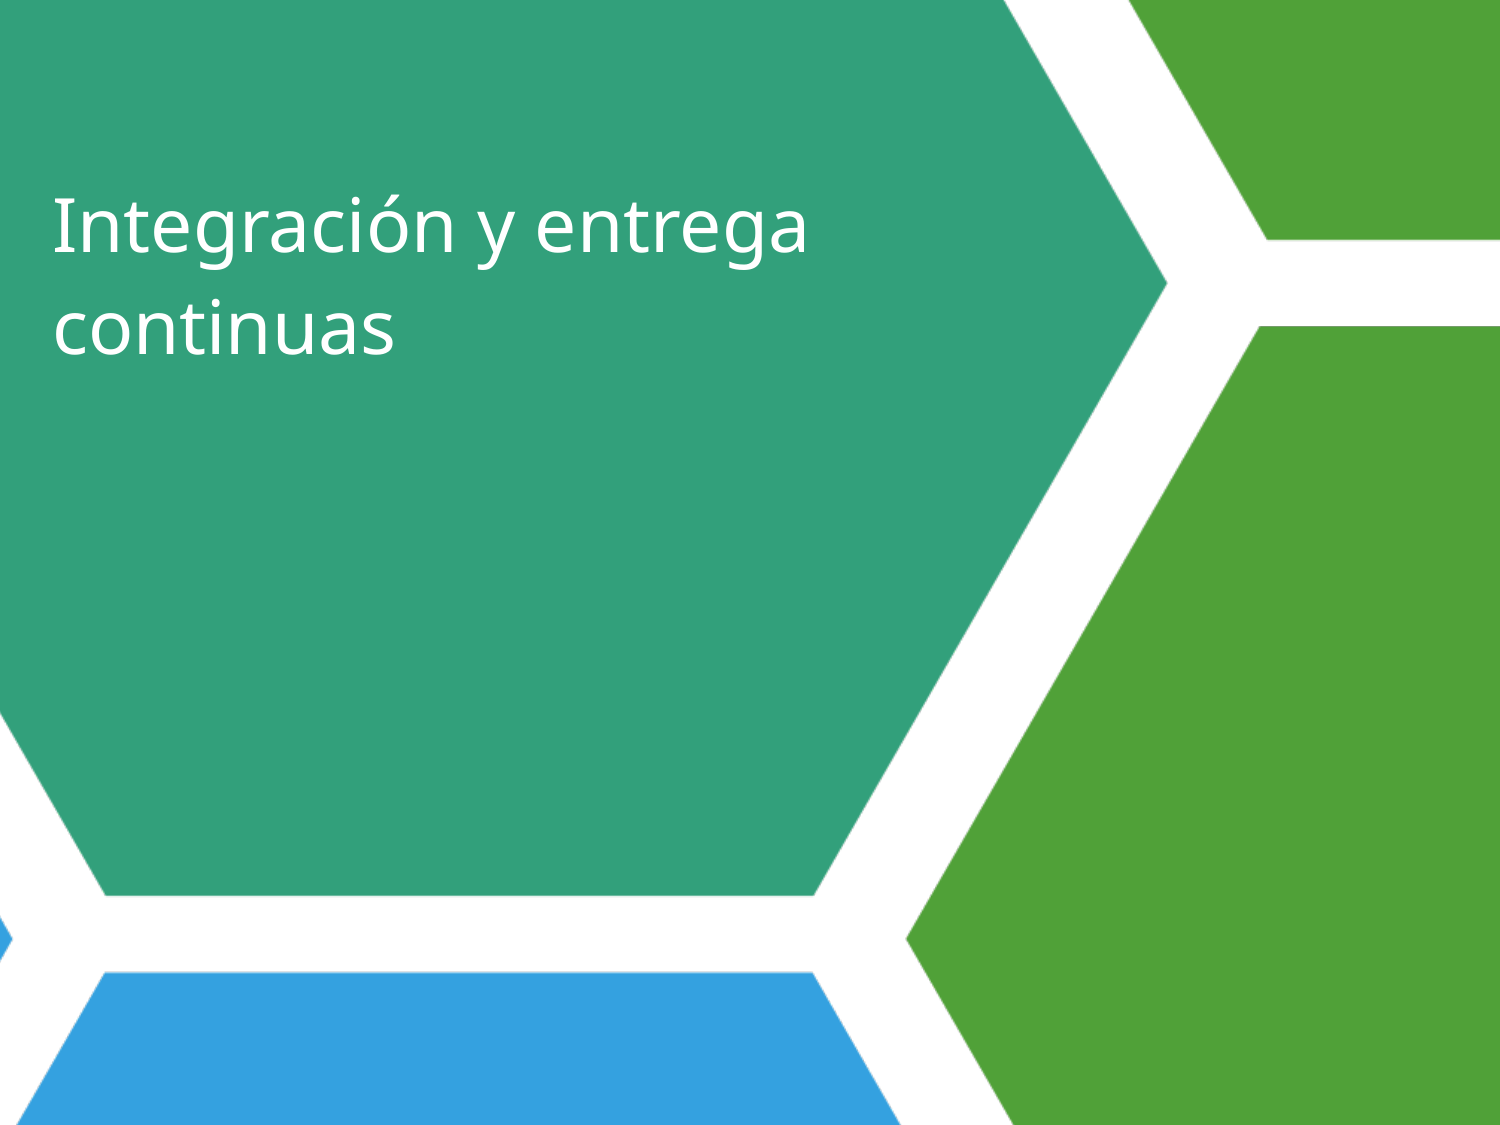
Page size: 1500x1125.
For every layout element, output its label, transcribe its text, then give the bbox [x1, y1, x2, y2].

title Integración y entrega continuas [52, 147, 1099, 401]
picture [0, 0, 1500, 1125]
